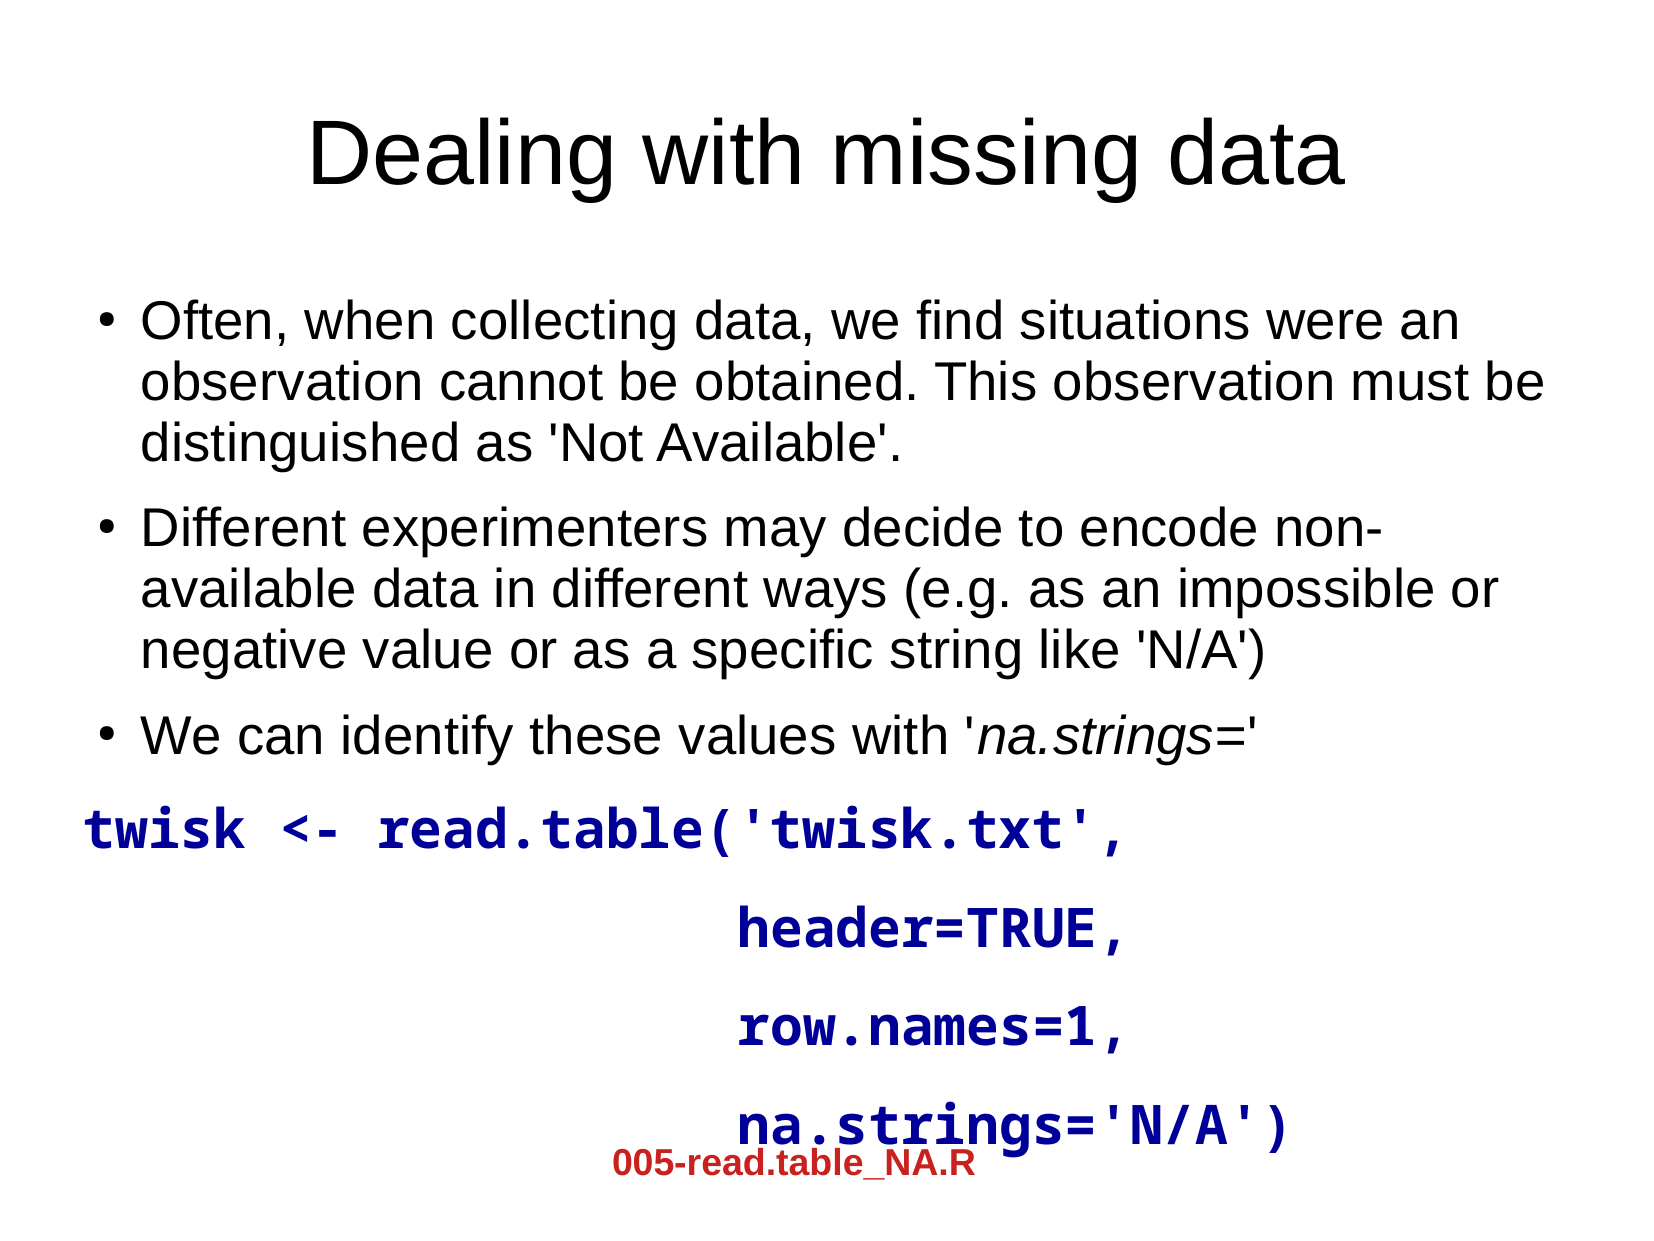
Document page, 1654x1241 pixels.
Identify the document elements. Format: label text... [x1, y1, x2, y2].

text_box 005-read.table_NA.R [401, 1133, 1187, 1191]
list Often, when collecting data, we find situations were an observation cannot be obtained. This observation must be distinguished as 'Not Available'. Different experimenters may decide to encode non-available data in different ways (e.g. as an impossible or negative value or as a specific string like 'N/A') We can identify these values with 'na.strings=' twisk <- read.table('twisk.txt', header=TRUE, row.names=1, na.strings='N/A') [82, 290, 1571, 1170]
title Dealing with missing data [82, 49, 1571, 257]
